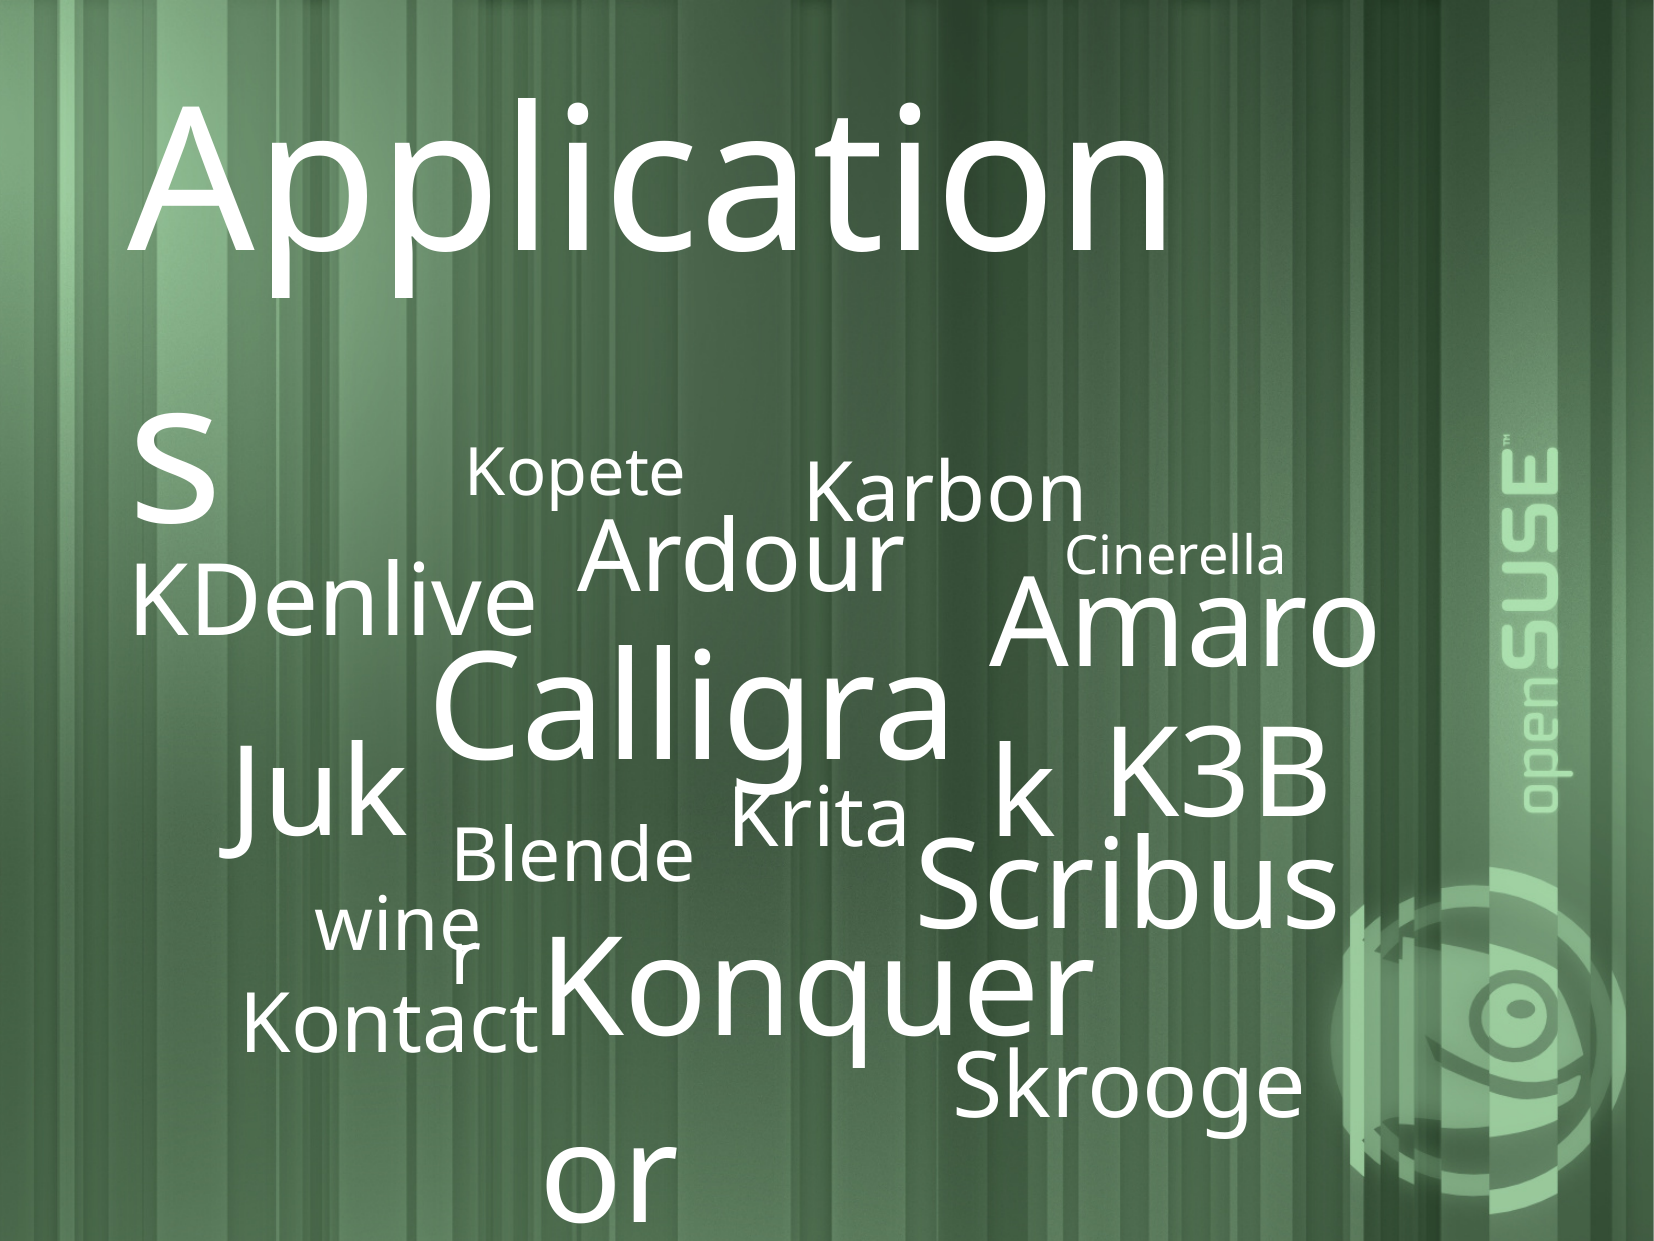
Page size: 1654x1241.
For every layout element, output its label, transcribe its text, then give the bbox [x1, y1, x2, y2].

text_box K3B [1087, 675, 1576, 865]
text_box KDenlive [112, 520, 563, 676]
text_box Scribus [900, 787, 1388, 978]
text_box Kopete [450, 416, 713, 526]
text_box Amarok [975, 557, 1463, 715]
text_box Applications [112, 29, 1201, 324]
text_box Blender [436, 794, 737, 914]
text_box wine [300, 862, 563, 956]
text_box Juk [214, 694, 515, 885]
text_box Ardour [563, 477, 938, 591]
picture [0, 0, 1654, 1241]
text_box Calligra [412, 591, 1087, 794]
text_box Karbon [787, 425, 1276, 557]
text_box Skrooge [937, 1012, 1500, 1156]
text_box Kontact [225, 956, 713, 1088]
text_box Cinerella [1050, 509, 1538, 601]
text_box Krita [712, 750, 938, 882]
text_box Konqueror [563, 882, 1163, 1088]
